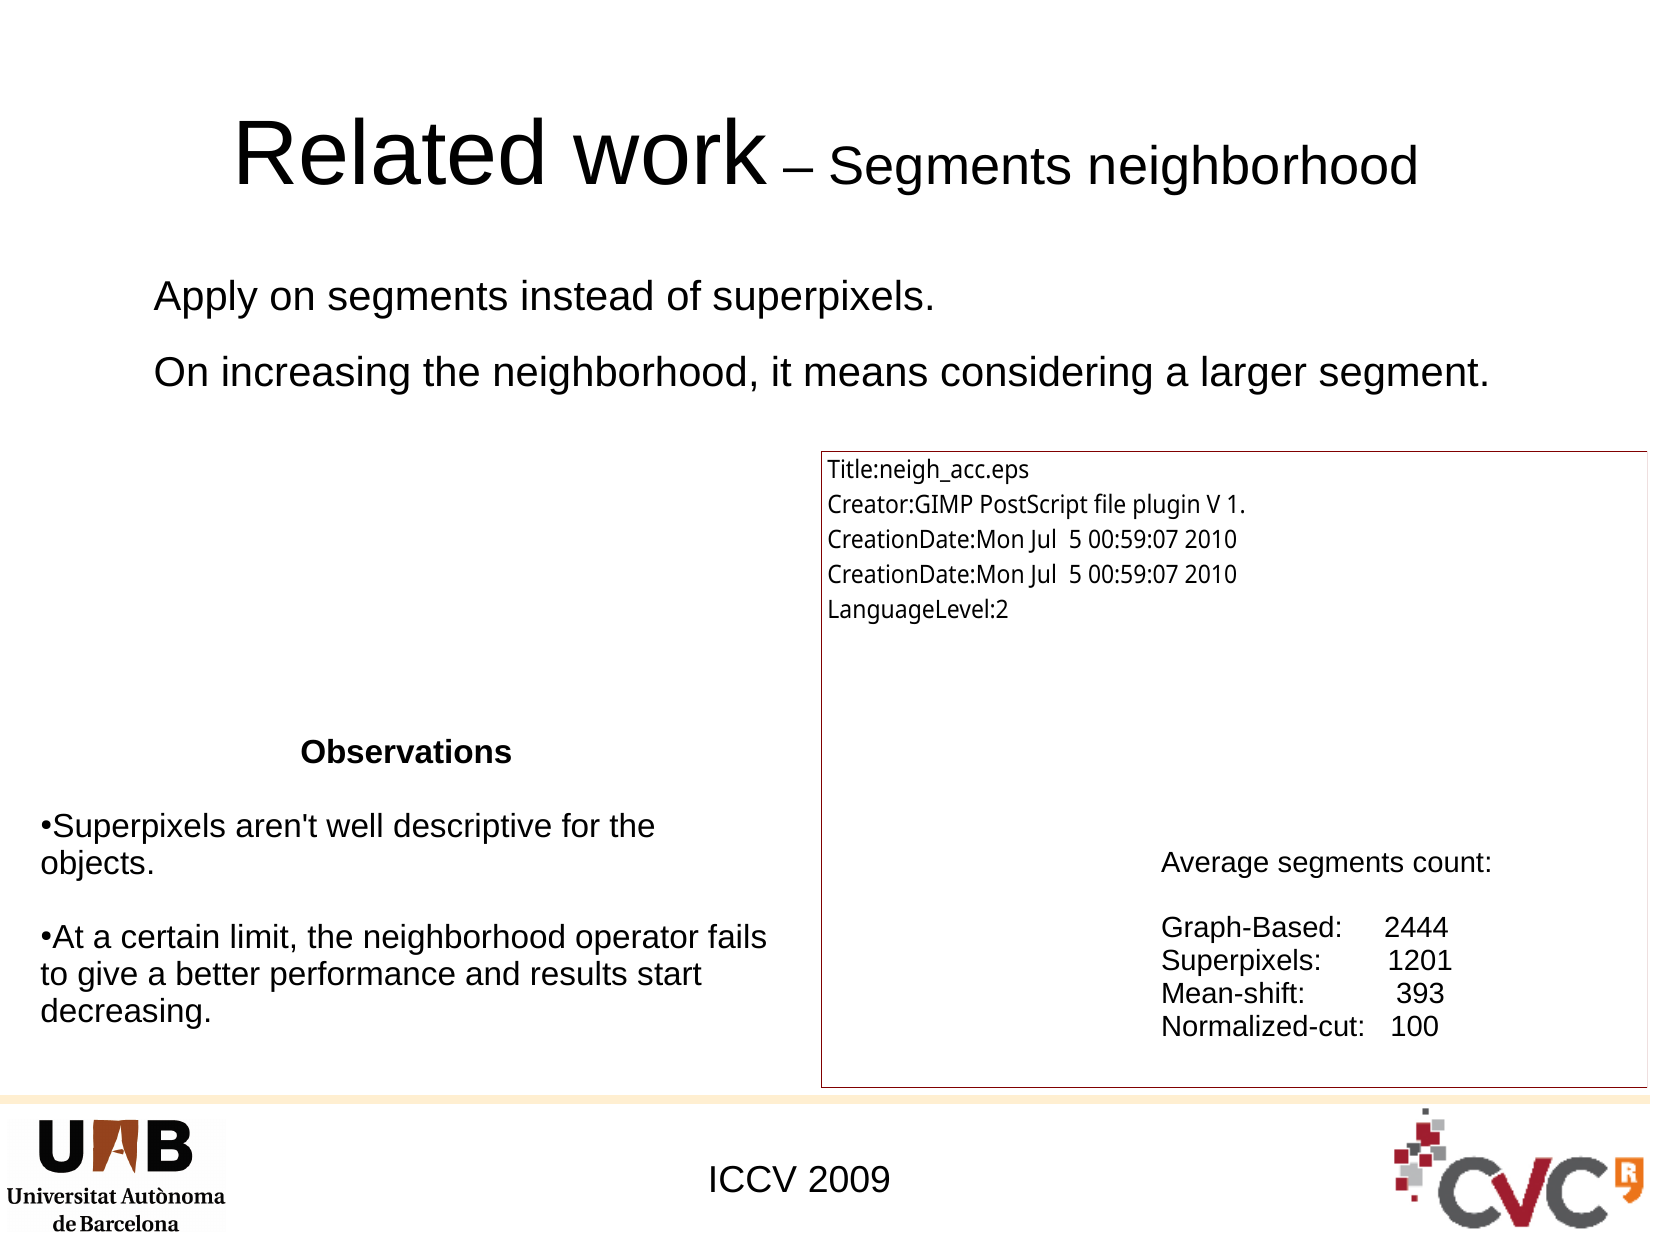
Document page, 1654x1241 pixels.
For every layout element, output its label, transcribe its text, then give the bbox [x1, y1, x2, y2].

text_box ICCV 2009 [536, 1150, 1062, 1208]
text_box Observations Superpixels aren't well descriptive for the objects. At a certain limit, the neighborhood operator fails to give a better performance and results start decreasing. [25, 726, 788, 1051]
picture [819, 450, 1648, 1088]
list Apply on segments instead of superpixels. On increasing the neighborhood, it means considering a larger segment. [82, 272, 1571, 1091]
picture [1393, 1107, 1650, 1235]
text_box Average segments count: Graph-Based: 2444 Superpixels: 1201 Mean-shift: 393 Normalized-cut: 100 [1146, 838, 1559, 1051]
title Related work – Segments neighborhood [82, 56, 1571, 250]
picture [7, 1119, 226, 1232]
